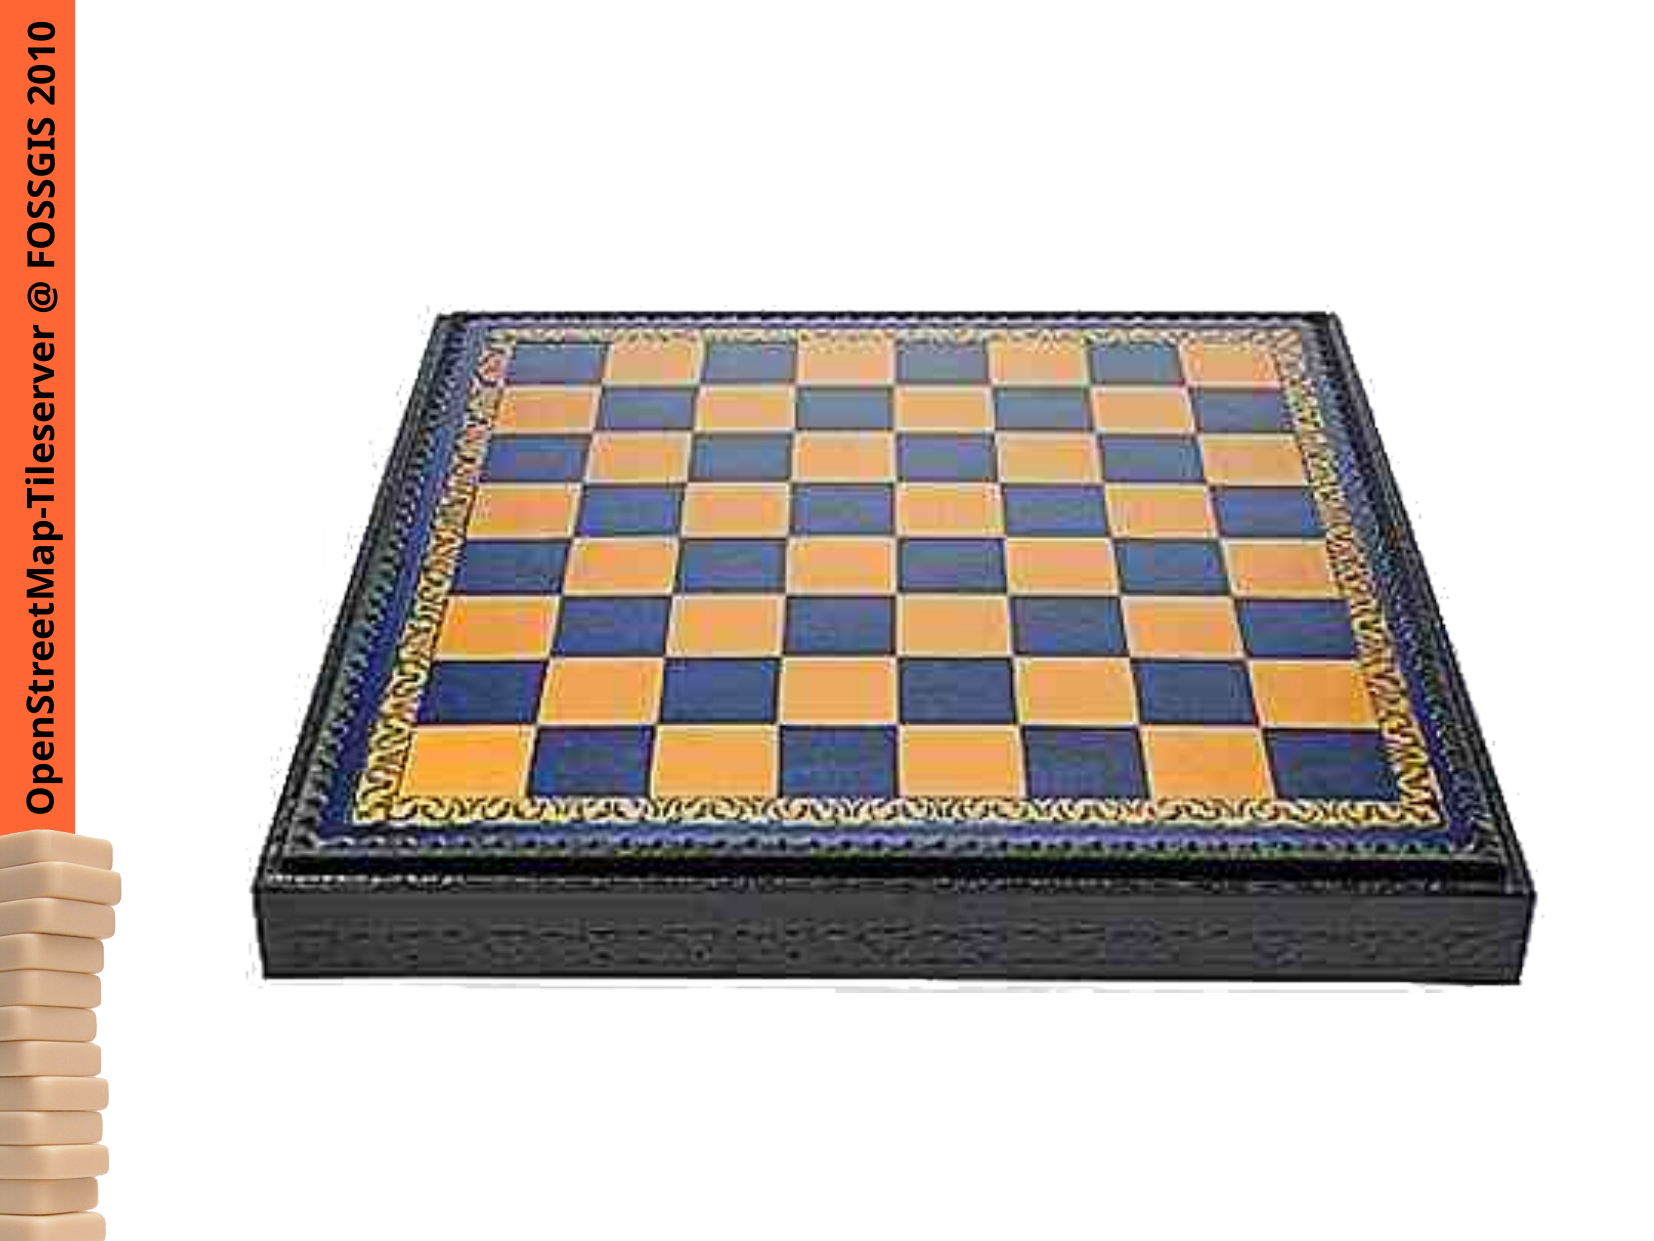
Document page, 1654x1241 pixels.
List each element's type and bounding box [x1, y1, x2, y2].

picture [0, 816, 133, 1241]
picture [222, 232, 1573, 993]
